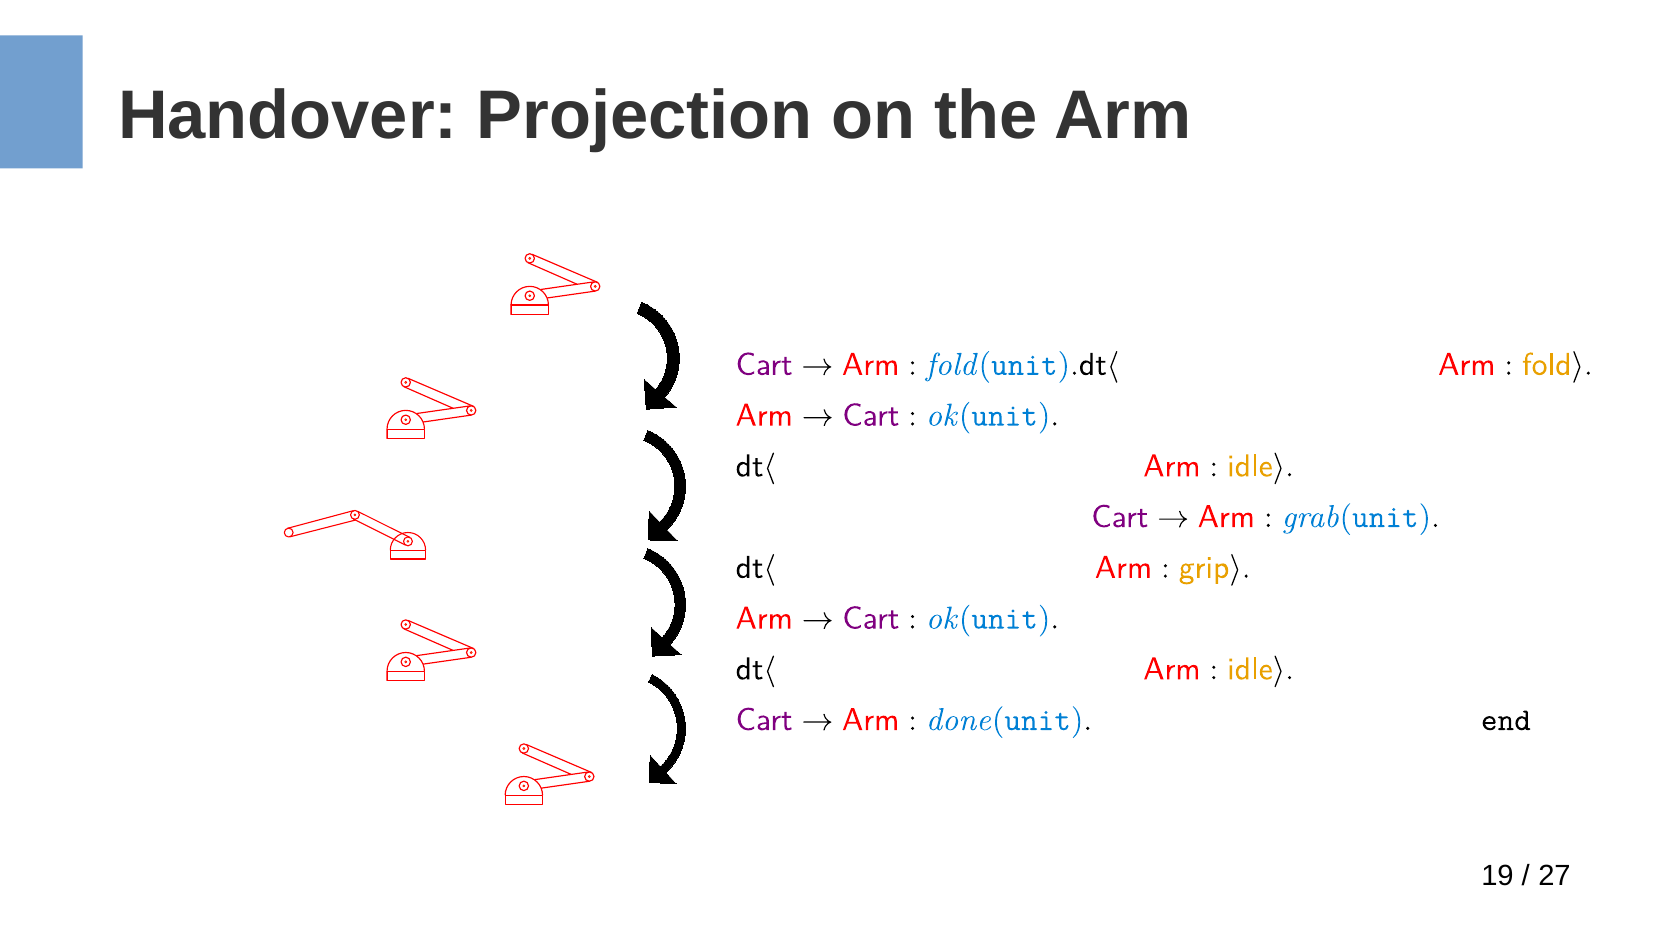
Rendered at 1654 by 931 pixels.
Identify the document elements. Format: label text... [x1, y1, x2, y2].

picture [386, 619, 477, 682]
text_box [648, 674, 686, 784]
picture [504, 743, 595, 806]
picture [510, 253, 601, 316]
text_box [643, 548, 686, 657]
picture [283, 469, 427, 560]
text_box [637, 302, 680, 410]
text_box [643, 430, 686, 541]
picture [736, 351, 1591, 739]
picture [386, 377, 477, 440]
title Handover: Projection on the Arm [118, 37, 1571, 193]
